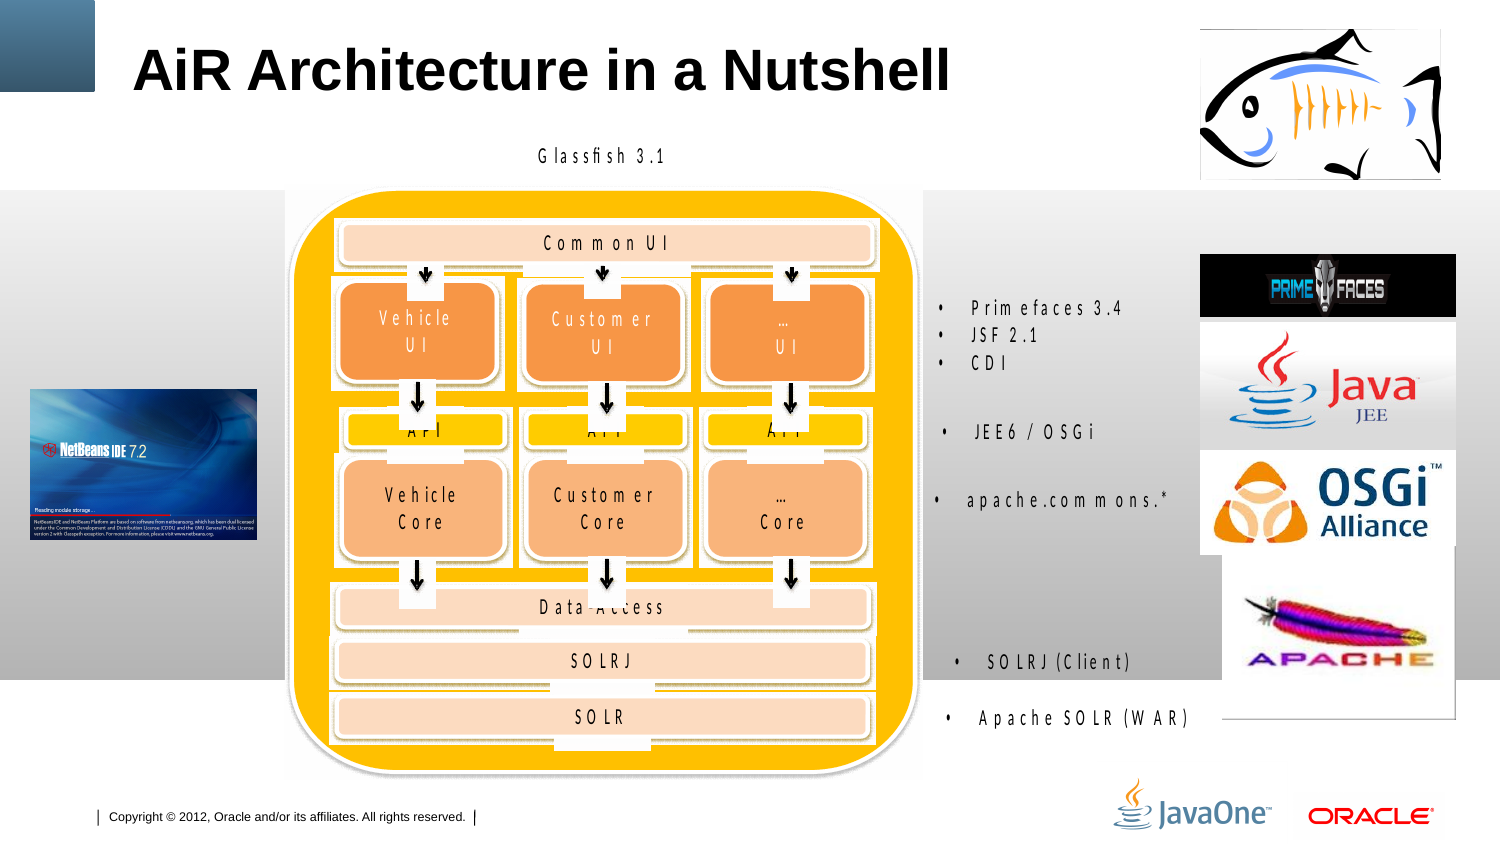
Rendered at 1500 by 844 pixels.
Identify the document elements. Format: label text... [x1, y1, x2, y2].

picture [284, 29, 1456, 844]
picture [30, 389, 257, 541]
title AiR Architecture in a Nutshell [132, 40, 1200, 166]
picture [1293, 792, 1445, 840]
